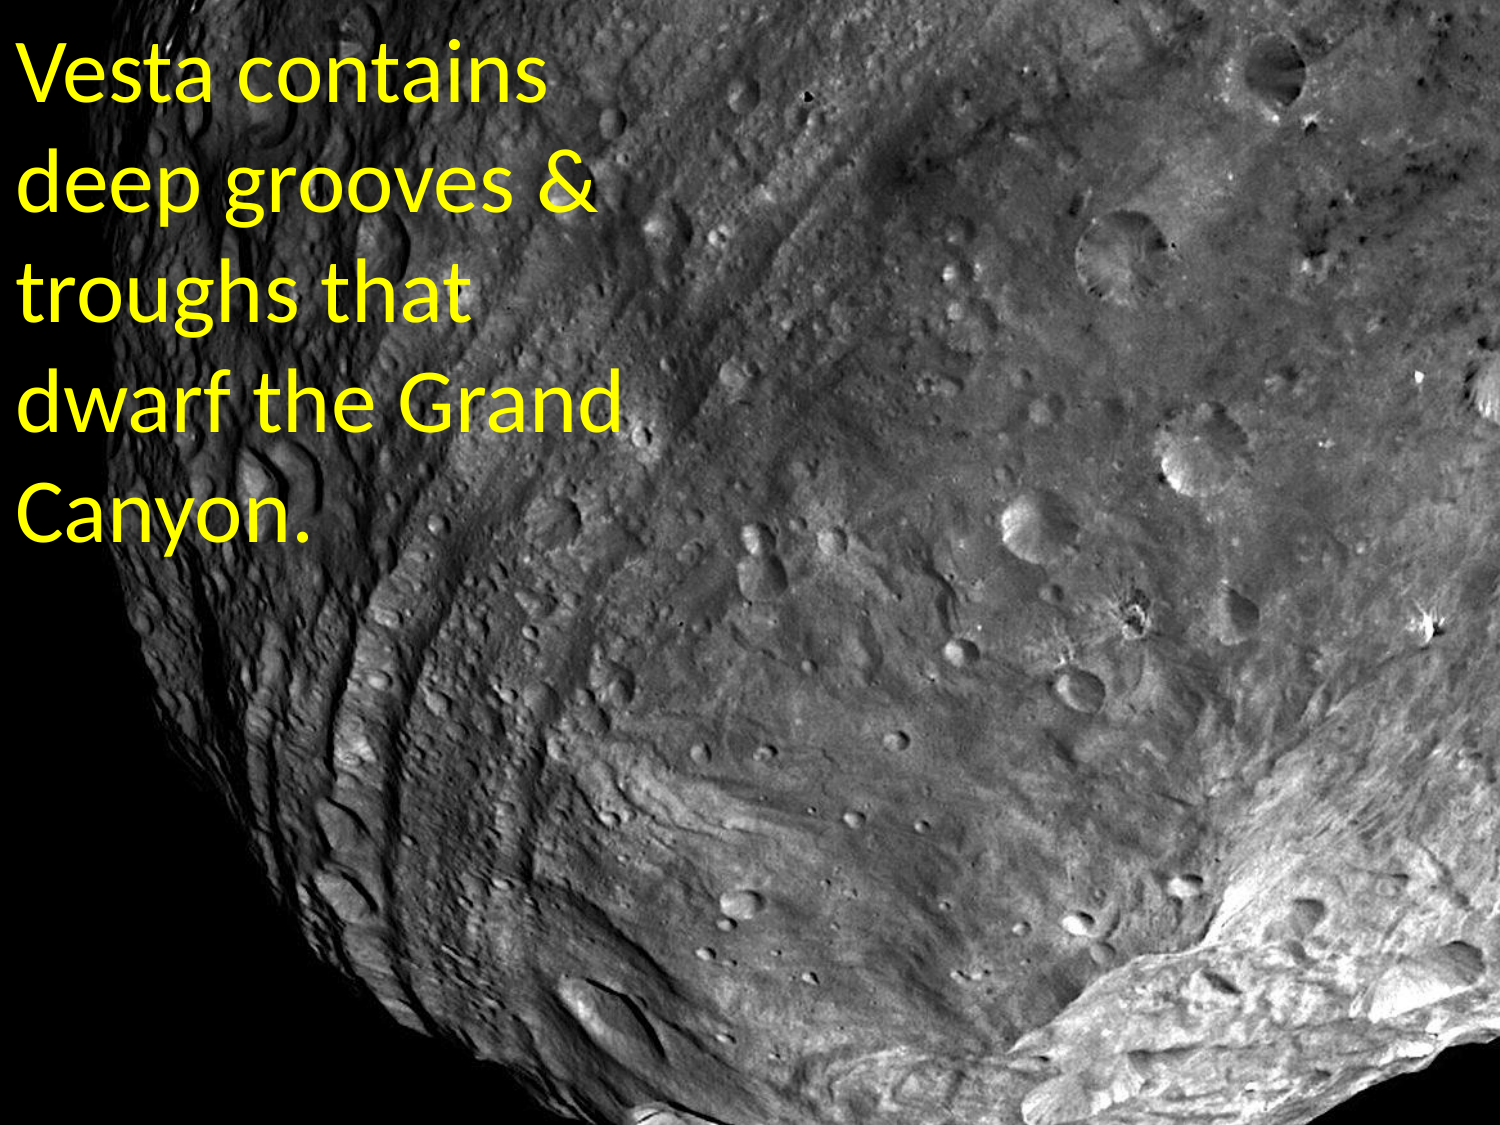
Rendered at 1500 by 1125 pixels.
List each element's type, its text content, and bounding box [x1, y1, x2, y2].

text_box Vesta contains deep grooves & troughs that dwarf the Grand Canyon. [0, 3, 688, 574]
picture [9, 0, 1500, 1125]
